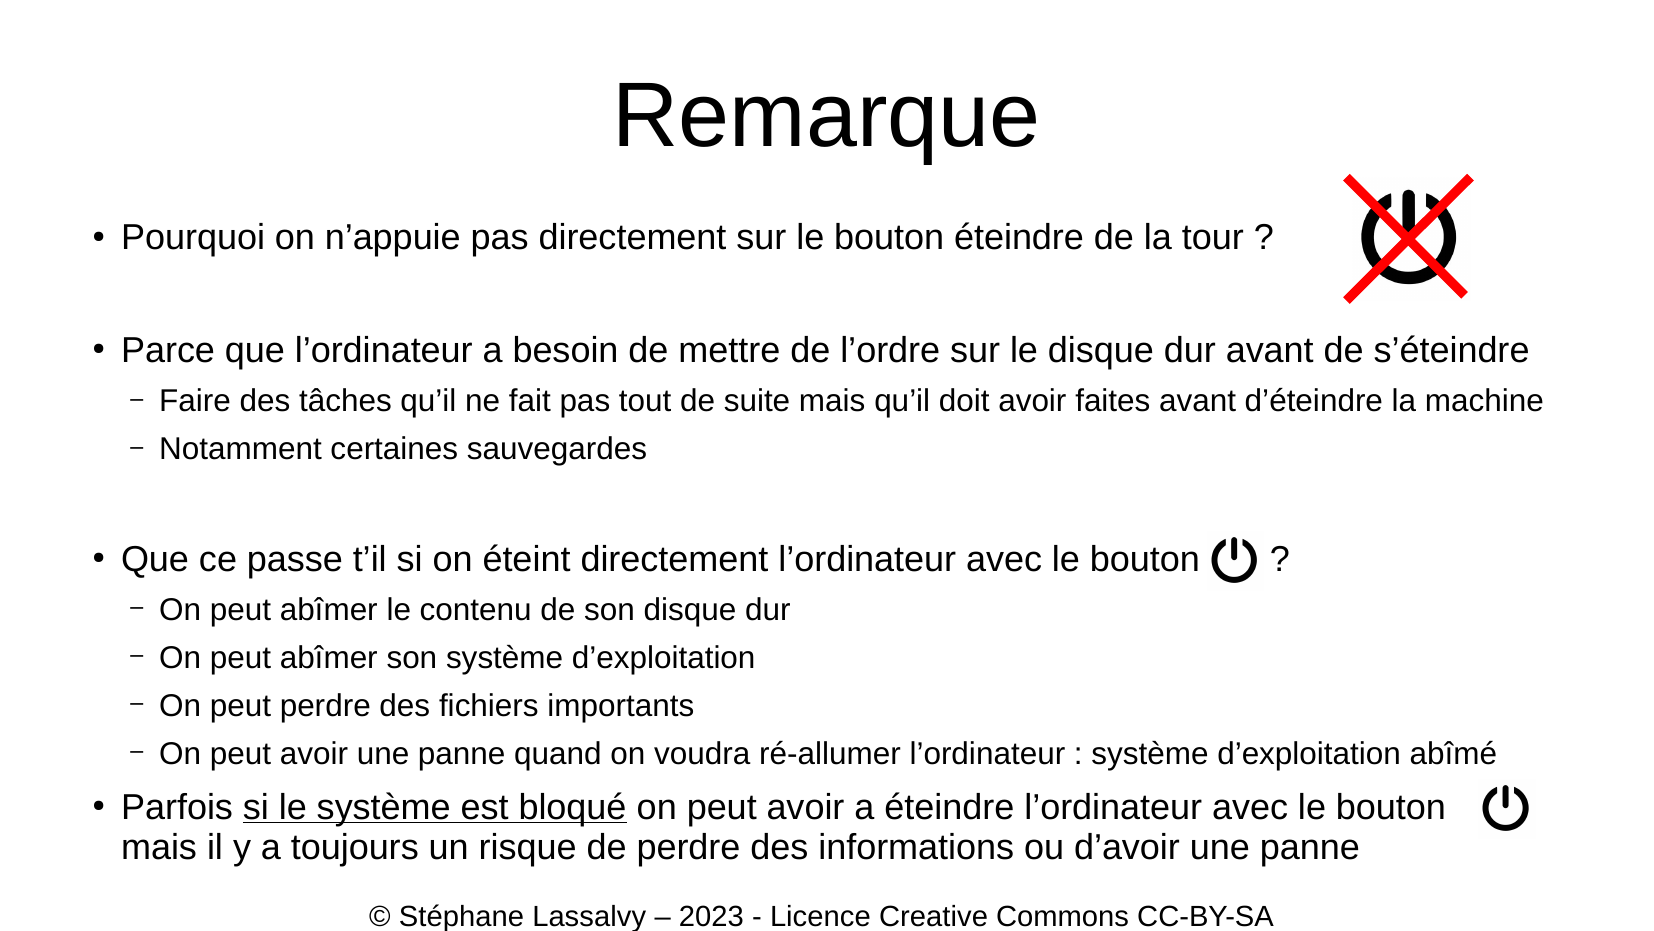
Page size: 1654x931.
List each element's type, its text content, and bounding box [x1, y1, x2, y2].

picture [1207, 531, 1264, 591]
picture [1478, 779, 1536, 839]
text_box © Stéphane Lassalvy – 2023 - Licence Creative Commons CC-BY-SA [354, 893, 1300, 931]
picture [1354, 185, 1471, 301]
picture [1354, 177, 1462, 231]
picture [1352, 191, 1400, 287]
title Remarque [82, 37, 1571, 193]
list Pourquoi on n’appuie pas directement sur le bouton éteindre de la tour ? Parce que l’ordinateur a besoin de mettre de l’ordre sur le disque dur avant de s’éteindre Faire des tâches qu’il ne fait pas tout de suite mais qu’il doit avoir faites avant d’éteindre la machine Notamment certaines sauvegardes Que ce passe t’il si on éteint directement l’ordinateur avec le bouton ? On peut abîmer le contenu de son disque dur On peut abîmer son système d’exploitation On peut perdre des fichiers importants On peut avoir une panne quand on voudra ré-allumer l’ordinateur : système d’exploitation abîmé Parfois si le système est bloqué on peut avoir a éteindre l’ordinateur avec le bouton mais il y a toujours un risque de perdre des informations ou d’avoir une panne [82, 217, 1571, 886]
